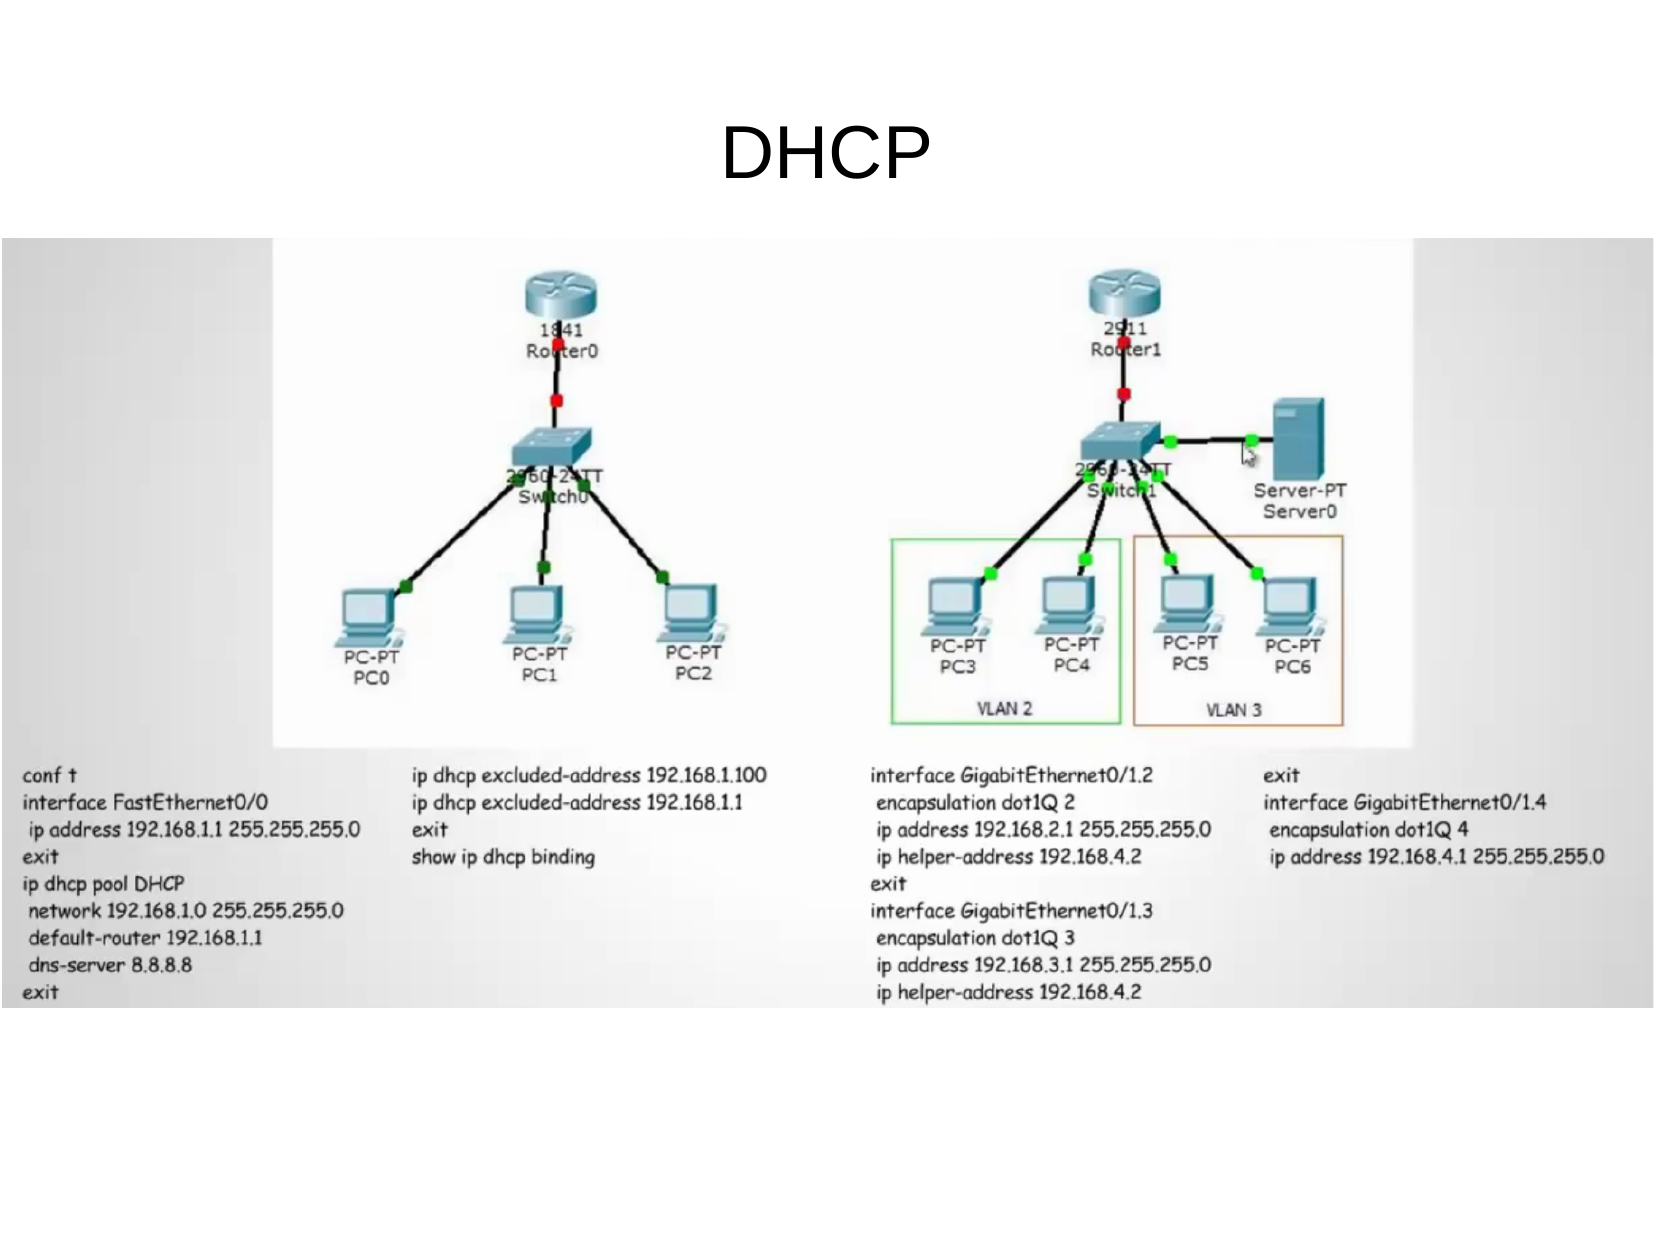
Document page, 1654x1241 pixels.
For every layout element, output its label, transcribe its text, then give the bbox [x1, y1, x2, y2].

picture [2, 238, 1654, 1009]
title DHCP [82, 49, 1571, 238]
